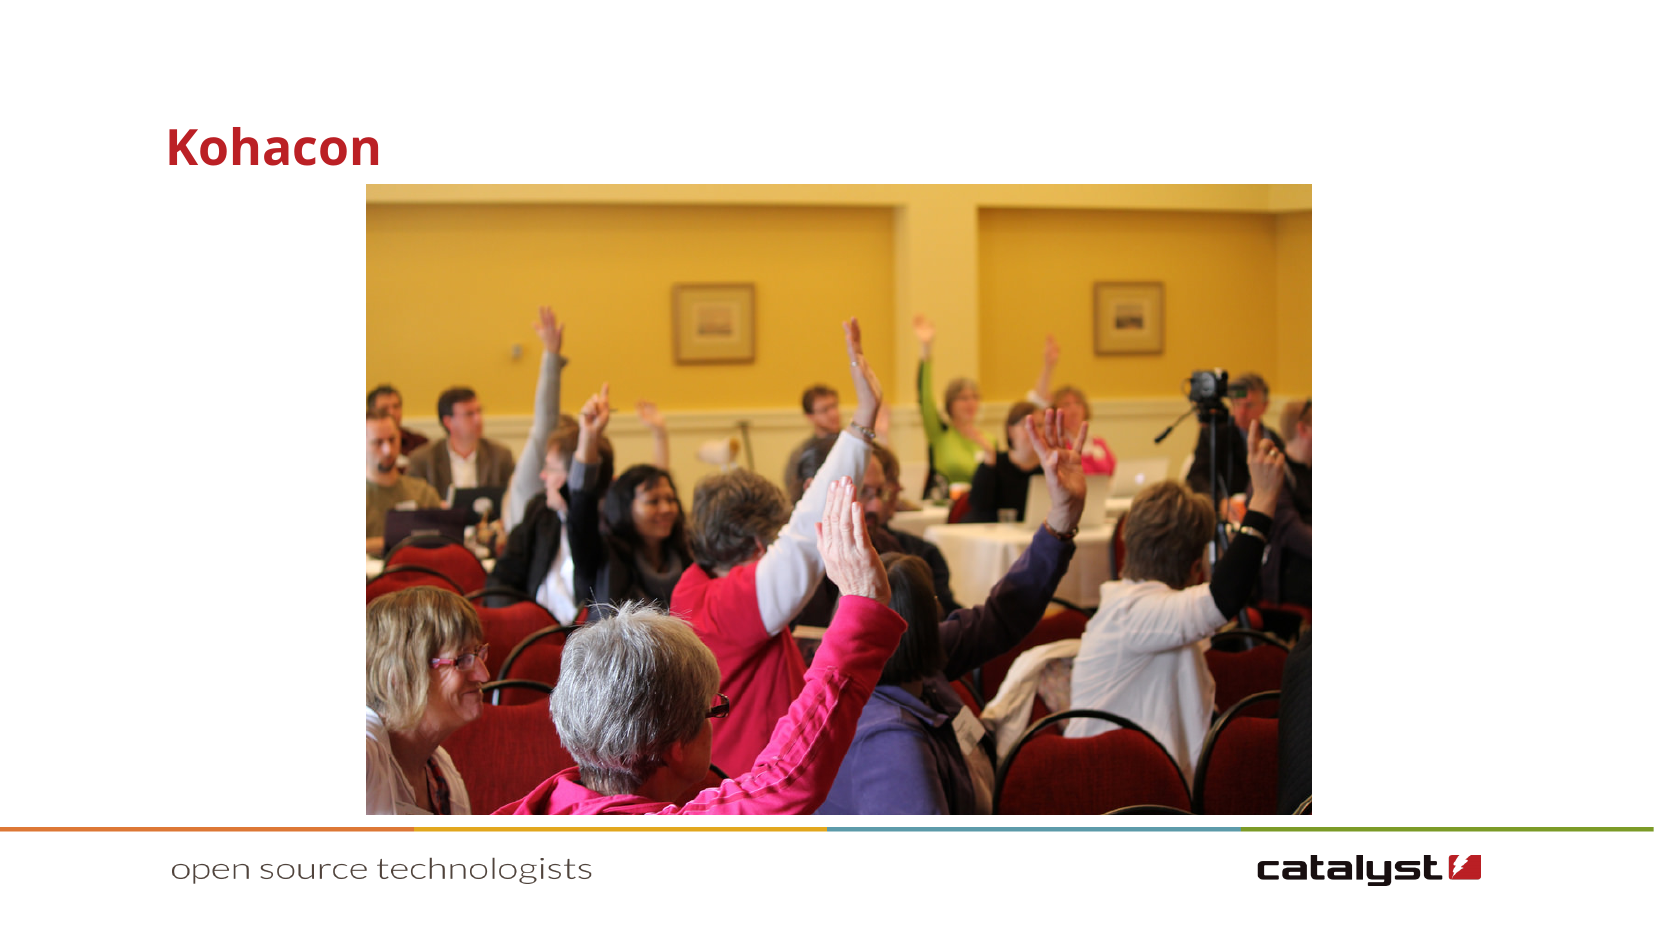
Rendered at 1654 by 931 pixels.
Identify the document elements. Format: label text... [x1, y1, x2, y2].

picture [366, 184, 1312, 815]
title Kohacon [165, 68, 1489, 224]
picture [0, 827, 1654, 886]
